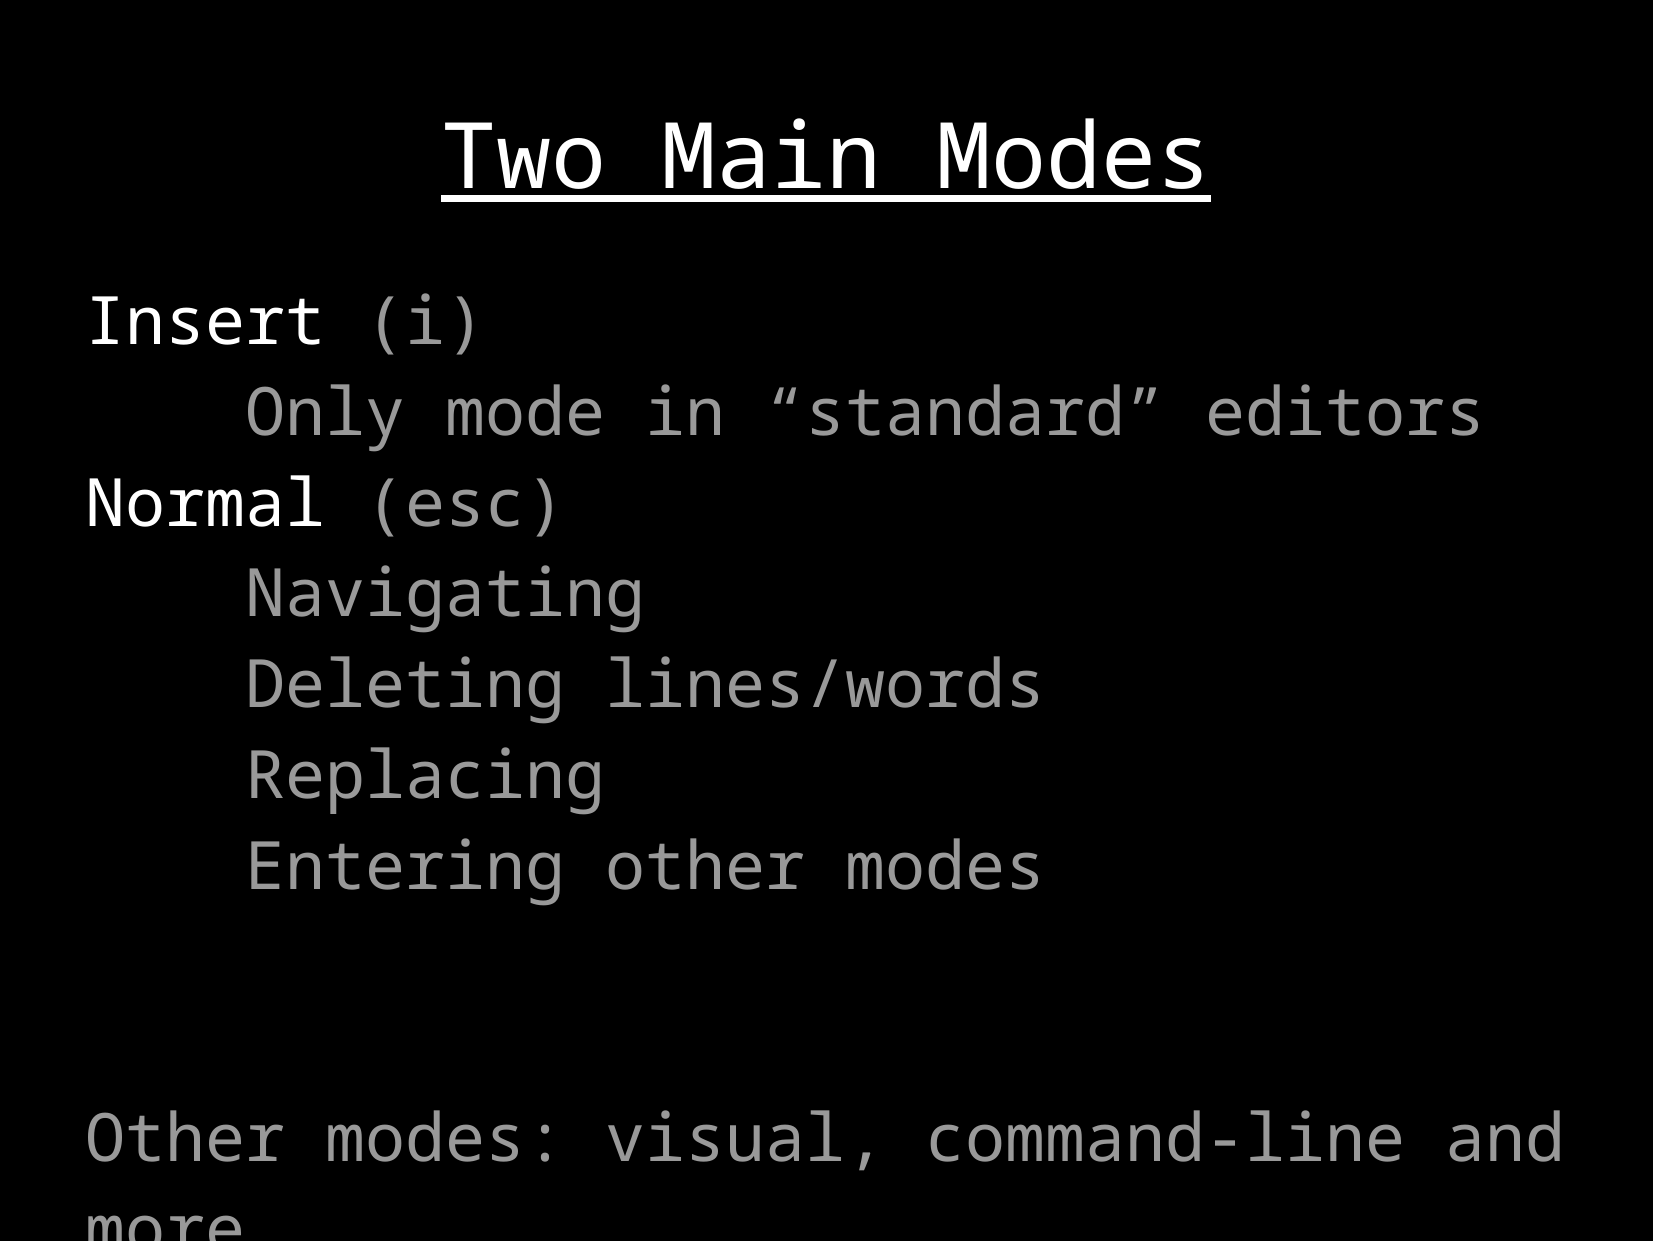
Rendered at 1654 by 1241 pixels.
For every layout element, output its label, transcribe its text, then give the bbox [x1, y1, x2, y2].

title Two Main Modes [82, 49, 1571, 257]
table_header [1600, 266, 1635, 1241]
table_header Insert (i) Only mode in “standard” editors Normal (esc) Navigating Deleting lines/words Replacing Entering other modes Other modes: visual, command-line and more [71, 266, 1600, 1241]
